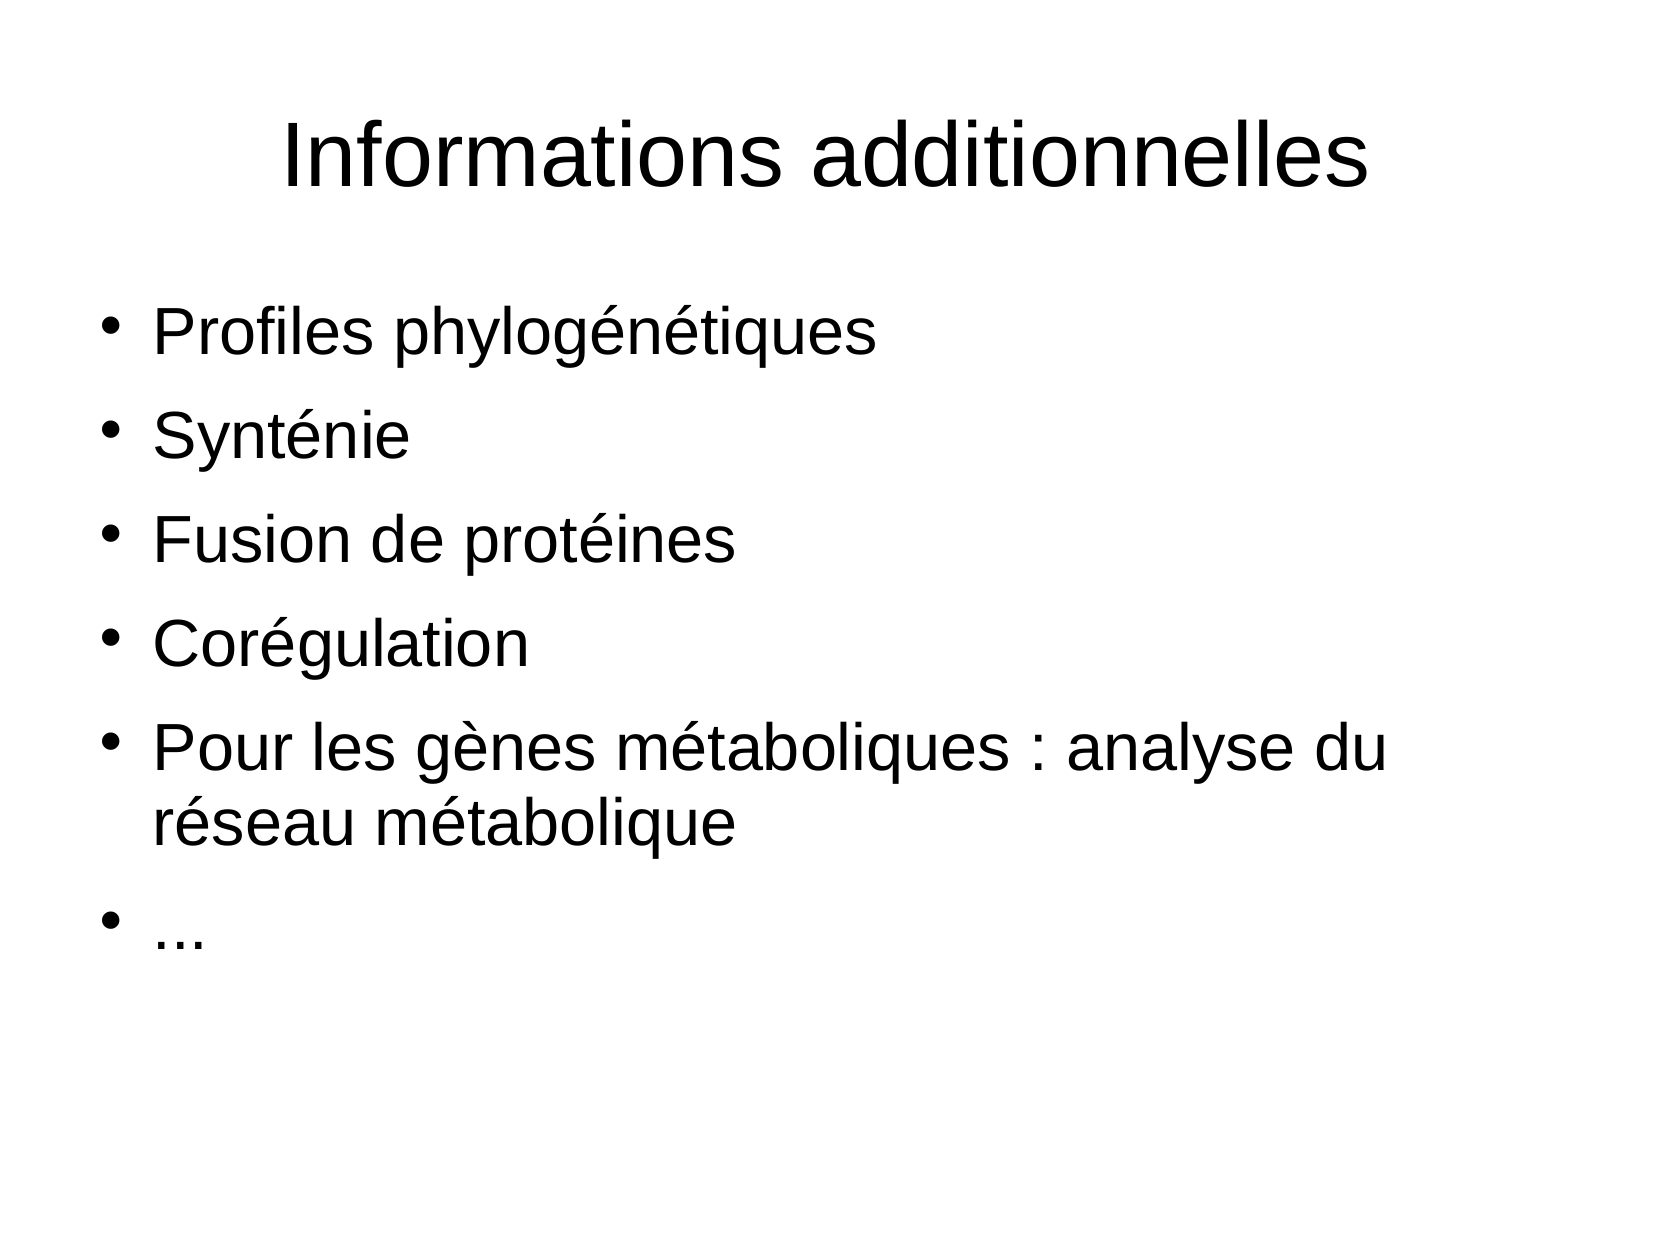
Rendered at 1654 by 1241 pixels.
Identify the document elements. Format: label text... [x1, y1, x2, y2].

list Profiles phylogénétiques Synténie Fusion de protéines Corégulation Pour les gènes métaboliques : analyse du réseau métabolique ... [82, 290, 1571, 1109]
title Informations additionnelles [82, 56, 1571, 249]
